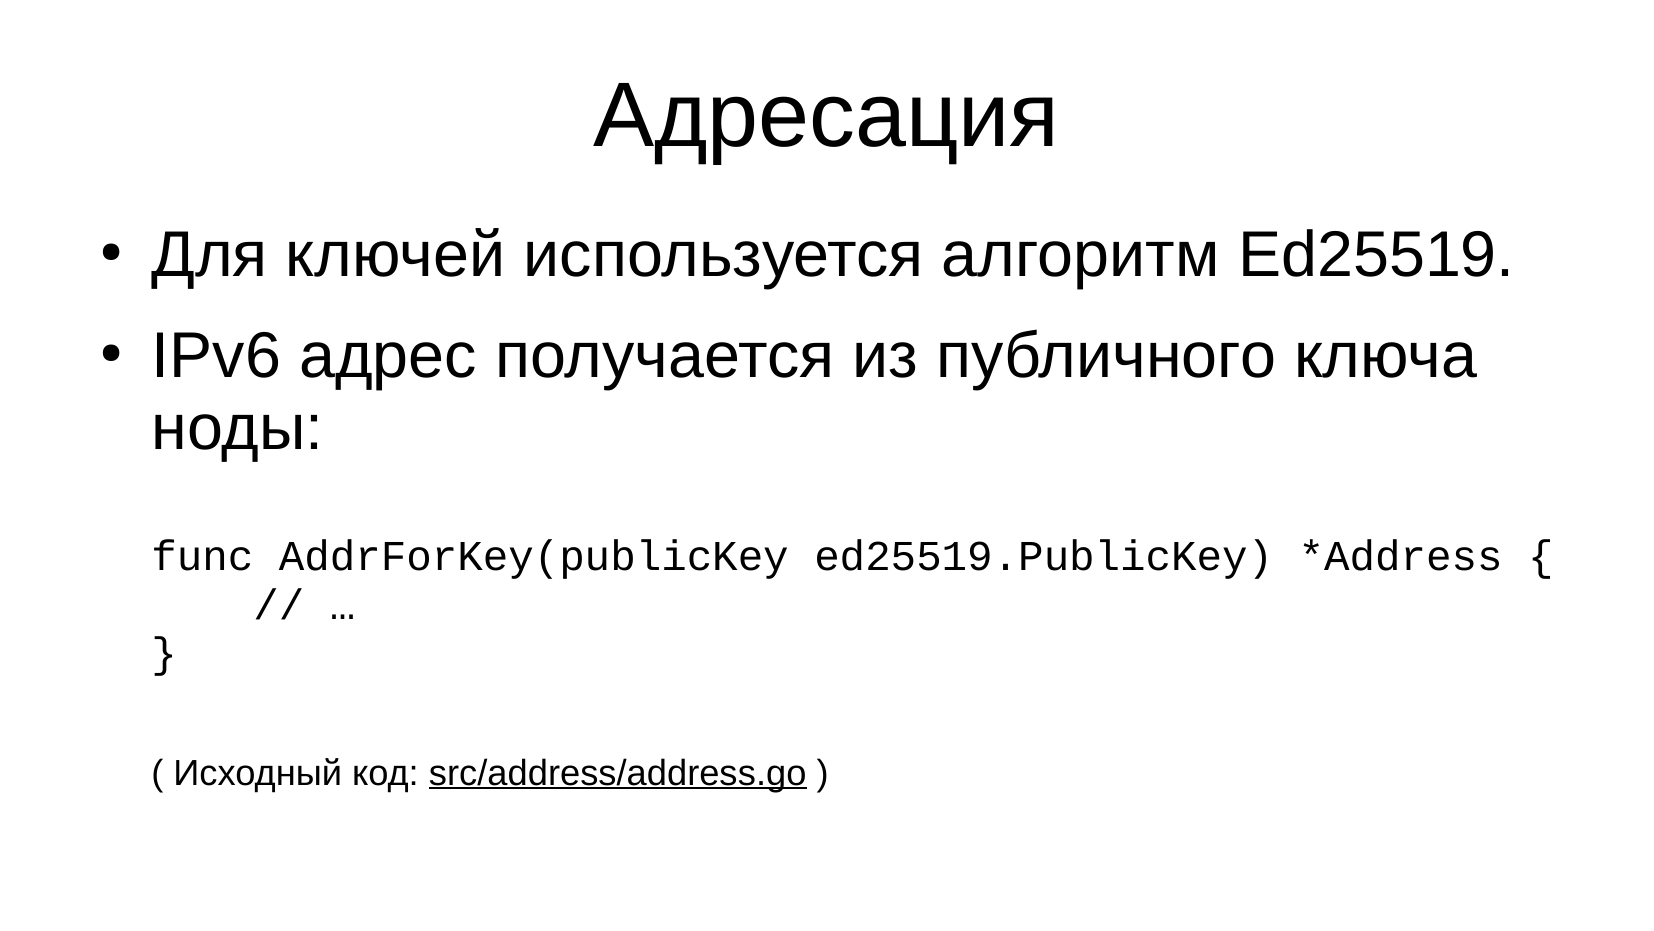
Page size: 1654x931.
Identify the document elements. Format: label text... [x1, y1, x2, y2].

title Адресация [82, 37, 1571, 193]
list Для ключей используется алгоритм Ed25519. IPv6 адрес получается из публичного ключа ноды: func AddrForKey(publicKey ed25519.PublicKey) *Address { // … } ( Исходный код: src/address/address.go ) [82, 217, 1571, 826]
